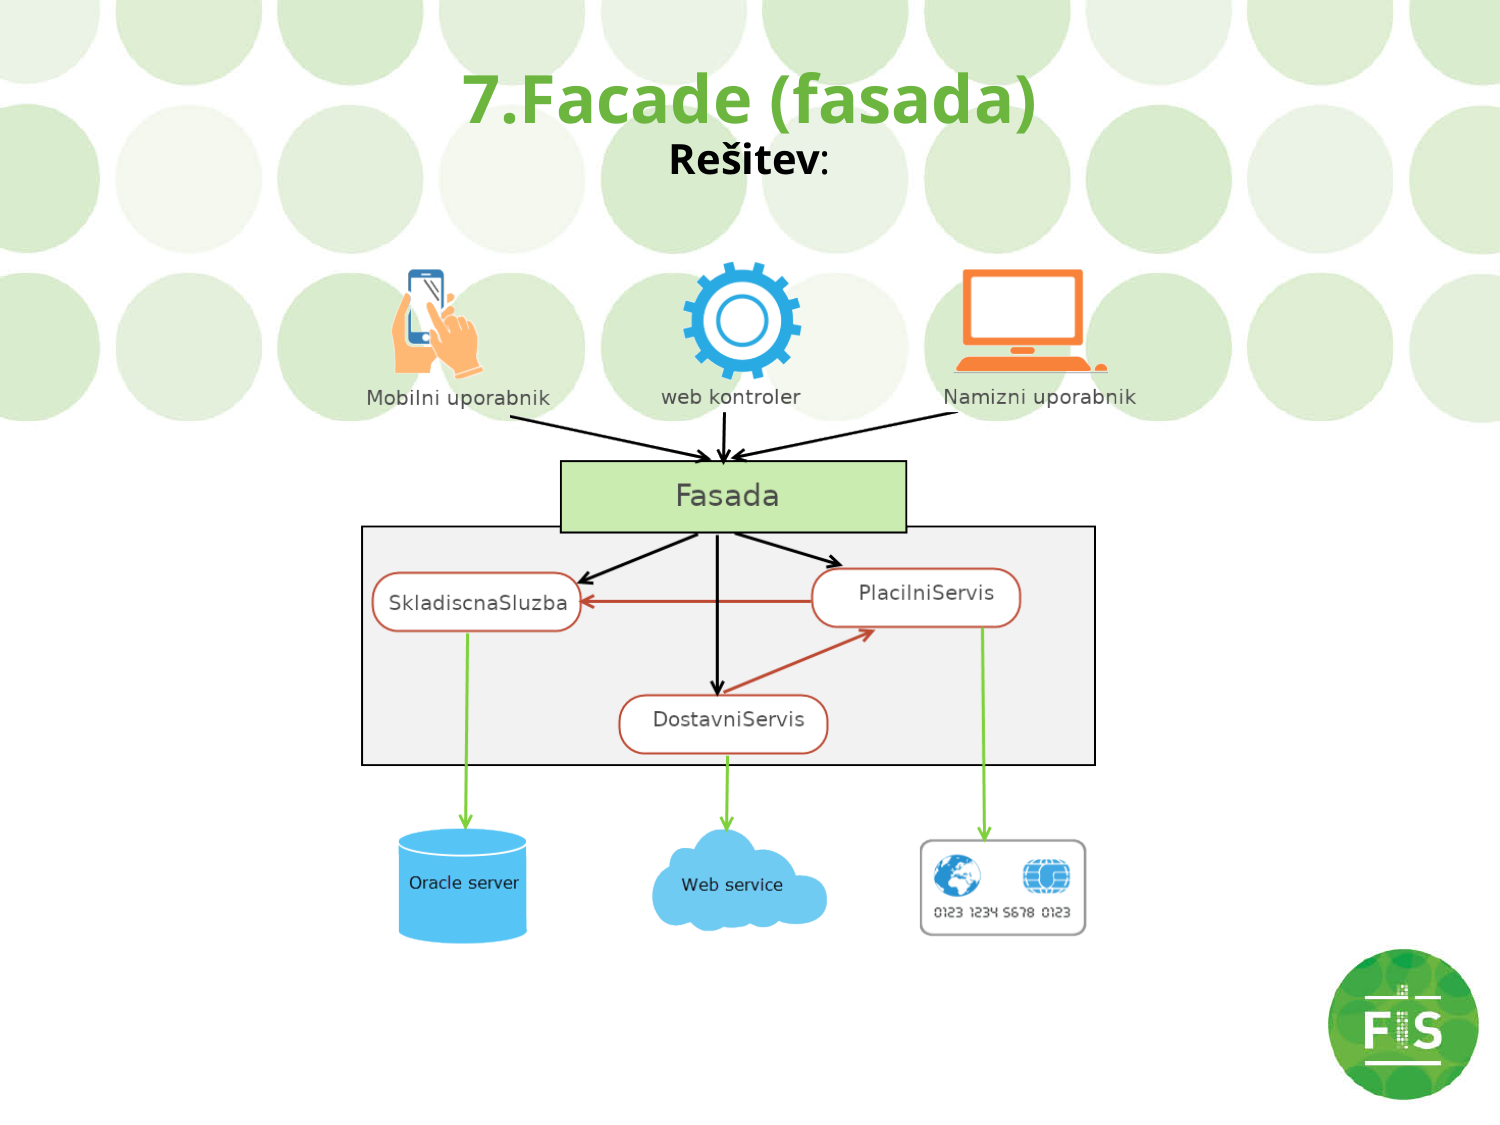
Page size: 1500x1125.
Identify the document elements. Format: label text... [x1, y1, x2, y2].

list [118, 224, 1323, 343]
picture [0, 0, 1500, 1125]
title 7.Facade (fasada) Rešitev: [75, 59, 1425, 233]
